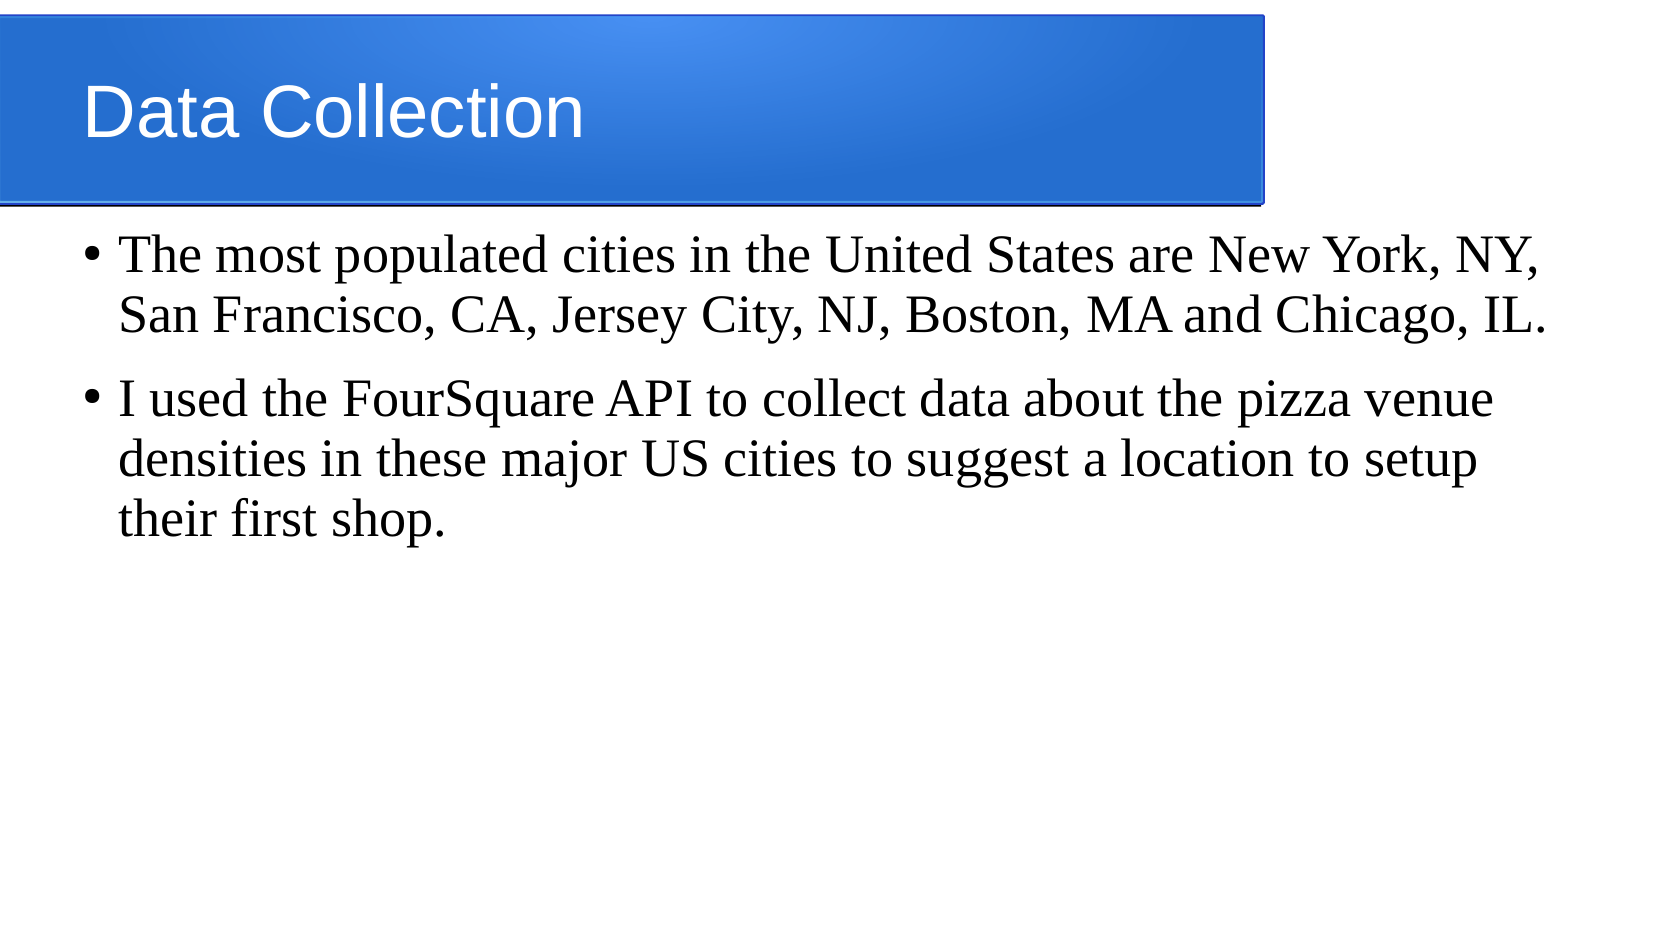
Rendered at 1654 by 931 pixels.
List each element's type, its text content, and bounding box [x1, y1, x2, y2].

title Data Collection [82, 35, 1235, 189]
list The most populated cities in the United States are New York, NY, San Francisco, CA, Jersey City, NJ, Boston, MA and Chicago, IL. I used the FourSquare API to collect data about the pizza venue densities in these major US cities to suggest a location to setup their first shop. [82, 224, 1571, 764]
